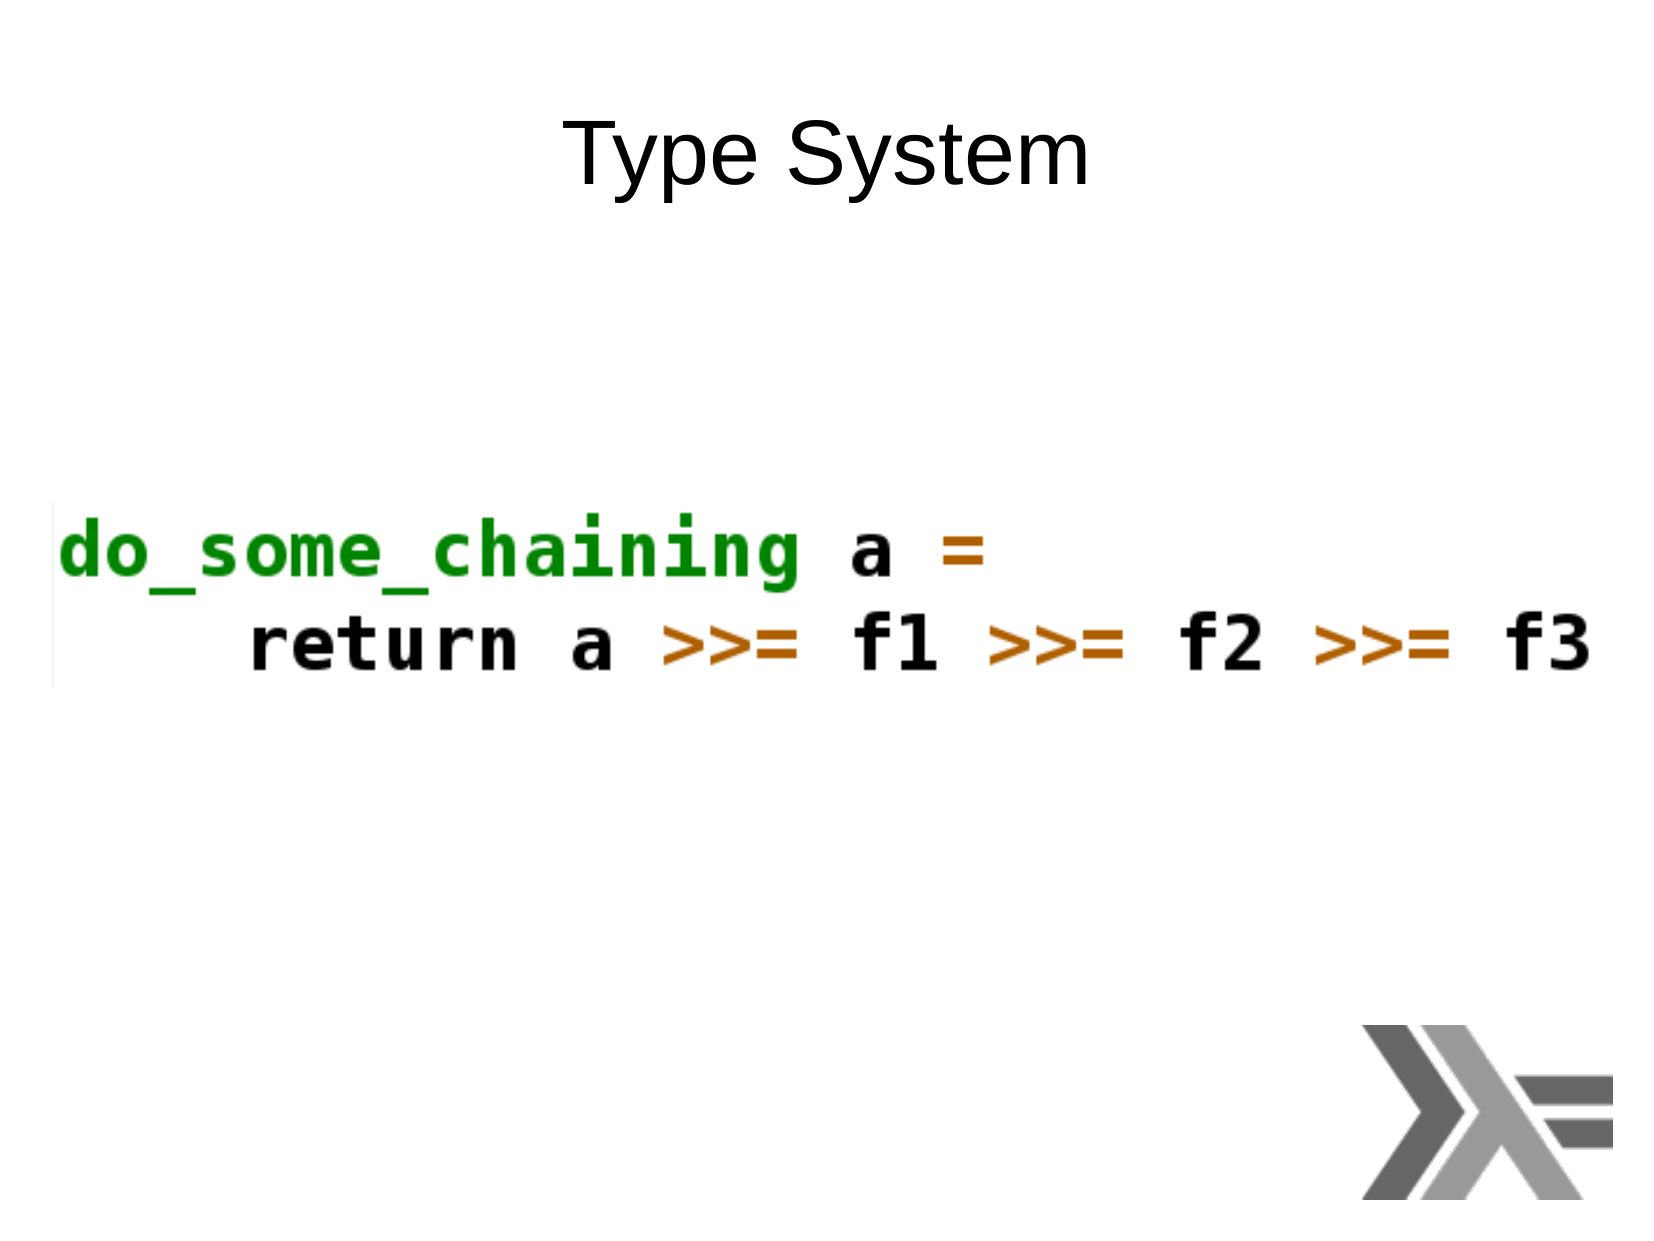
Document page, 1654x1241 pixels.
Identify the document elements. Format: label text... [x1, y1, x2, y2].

picture [1362, 1025, 1613, 1201]
title Type System [82, 56, 1571, 250]
picture [52, 502, 1603, 687]
